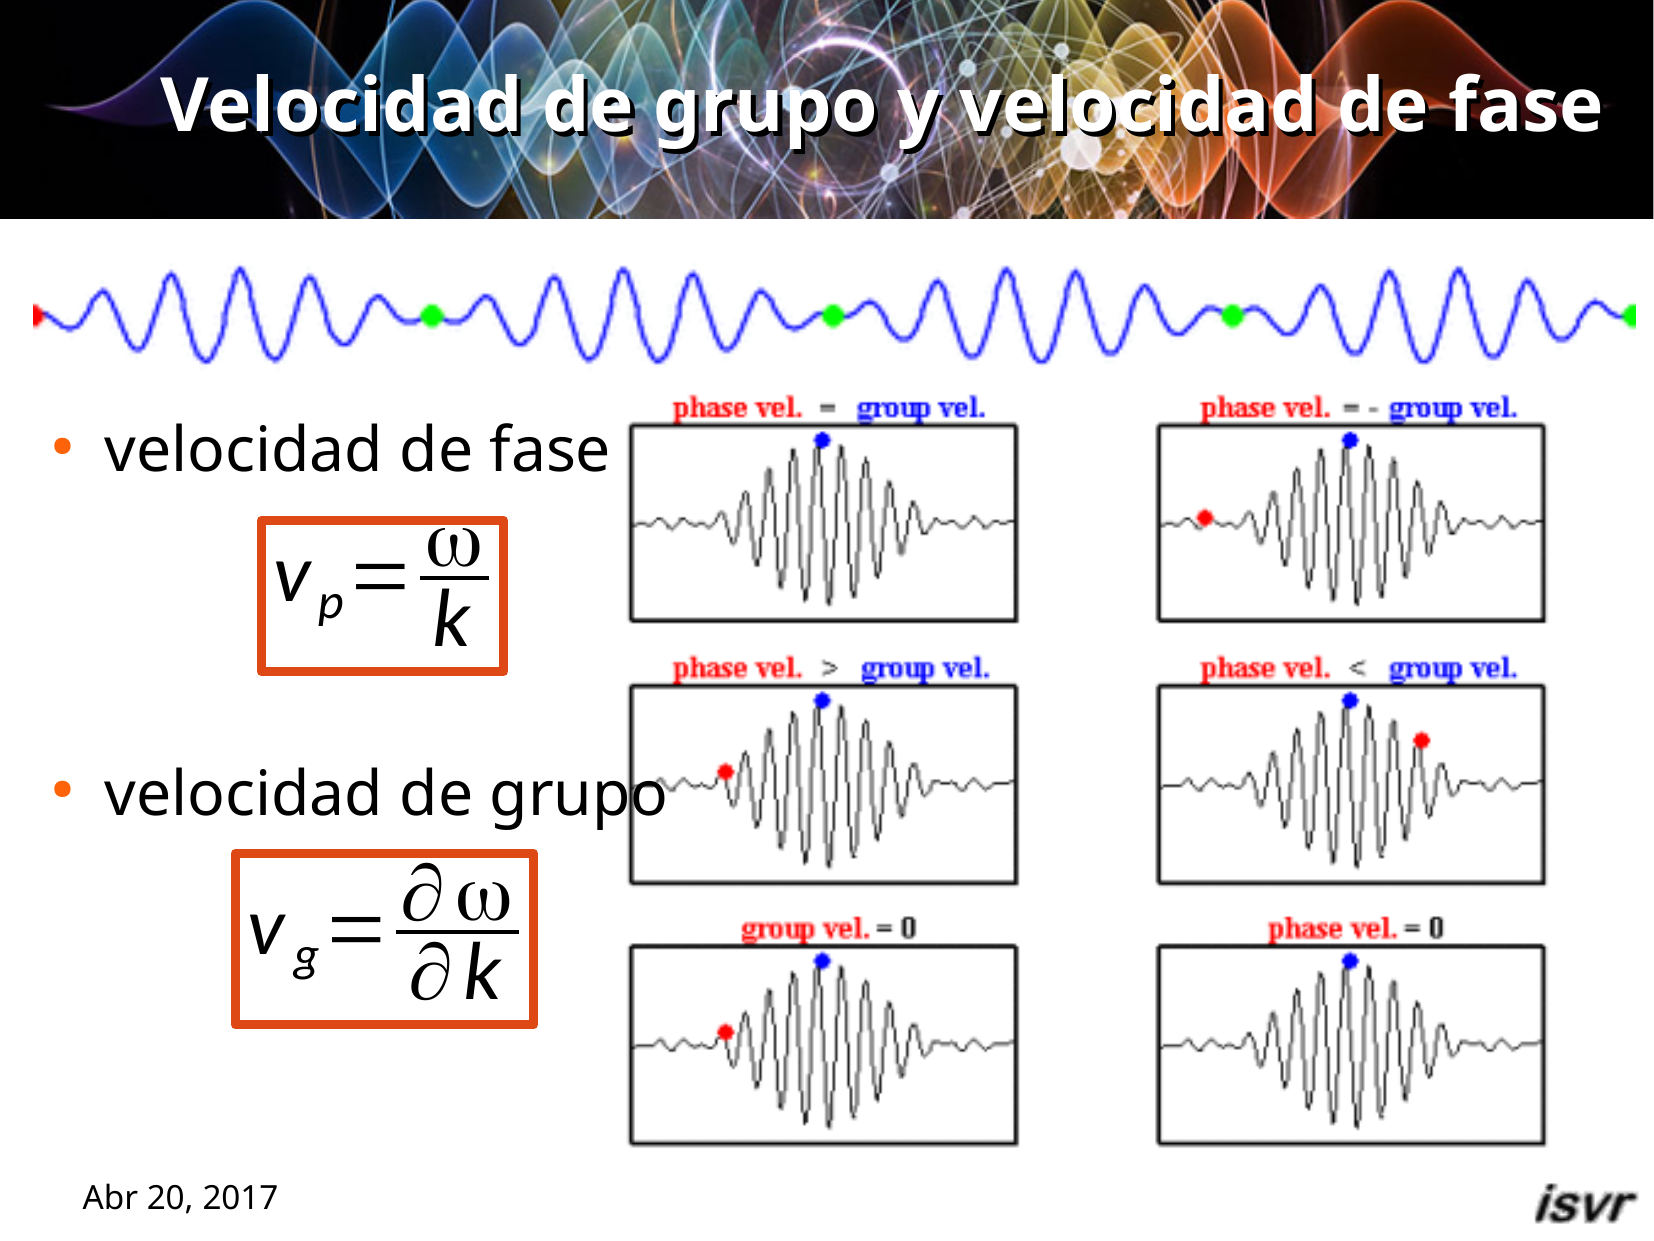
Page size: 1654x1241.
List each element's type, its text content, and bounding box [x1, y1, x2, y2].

picture [0, 0, 1654, 219]
title Velocidad de grupo y velocidad de fase [45, 15, 1606, 191]
chart [266, 525, 499, 667]
chart [240, 858, 529, 1021]
list velocidad de fase velocidad de grupo [33, 405, 796, 835]
picture [33, 261, 1654, 1241]
